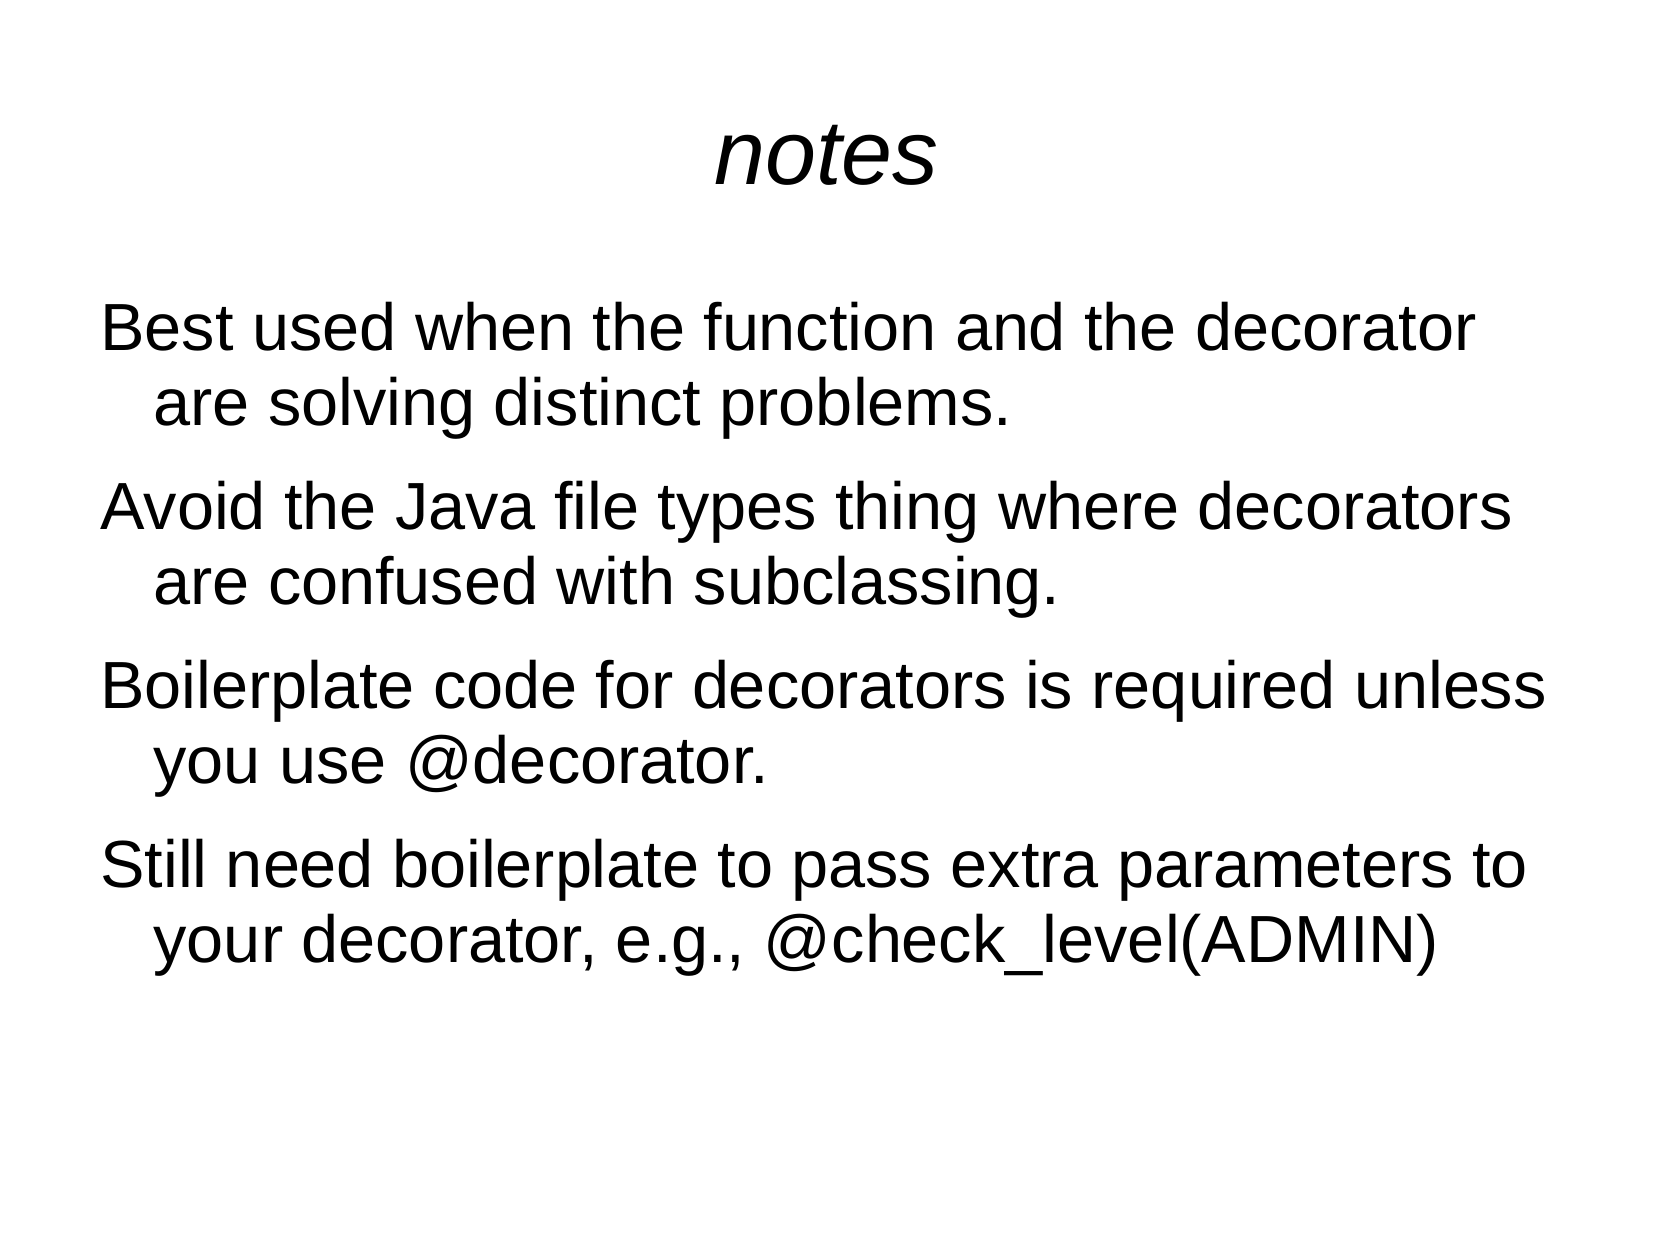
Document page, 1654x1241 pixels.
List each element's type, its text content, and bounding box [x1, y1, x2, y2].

title notes [82, 56, 1571, 250]
list Best used when the function and the decorator are solving distinct problems. Avoid the Java file types thing where decorators are confused with subclassing. Boilerplate code for decorators is required unless you use @decorator. Still need boilerplate to pass extra parameters to your decorator, e.g., @check_level(ADMIN) [82, 290, 1571, 1174]
